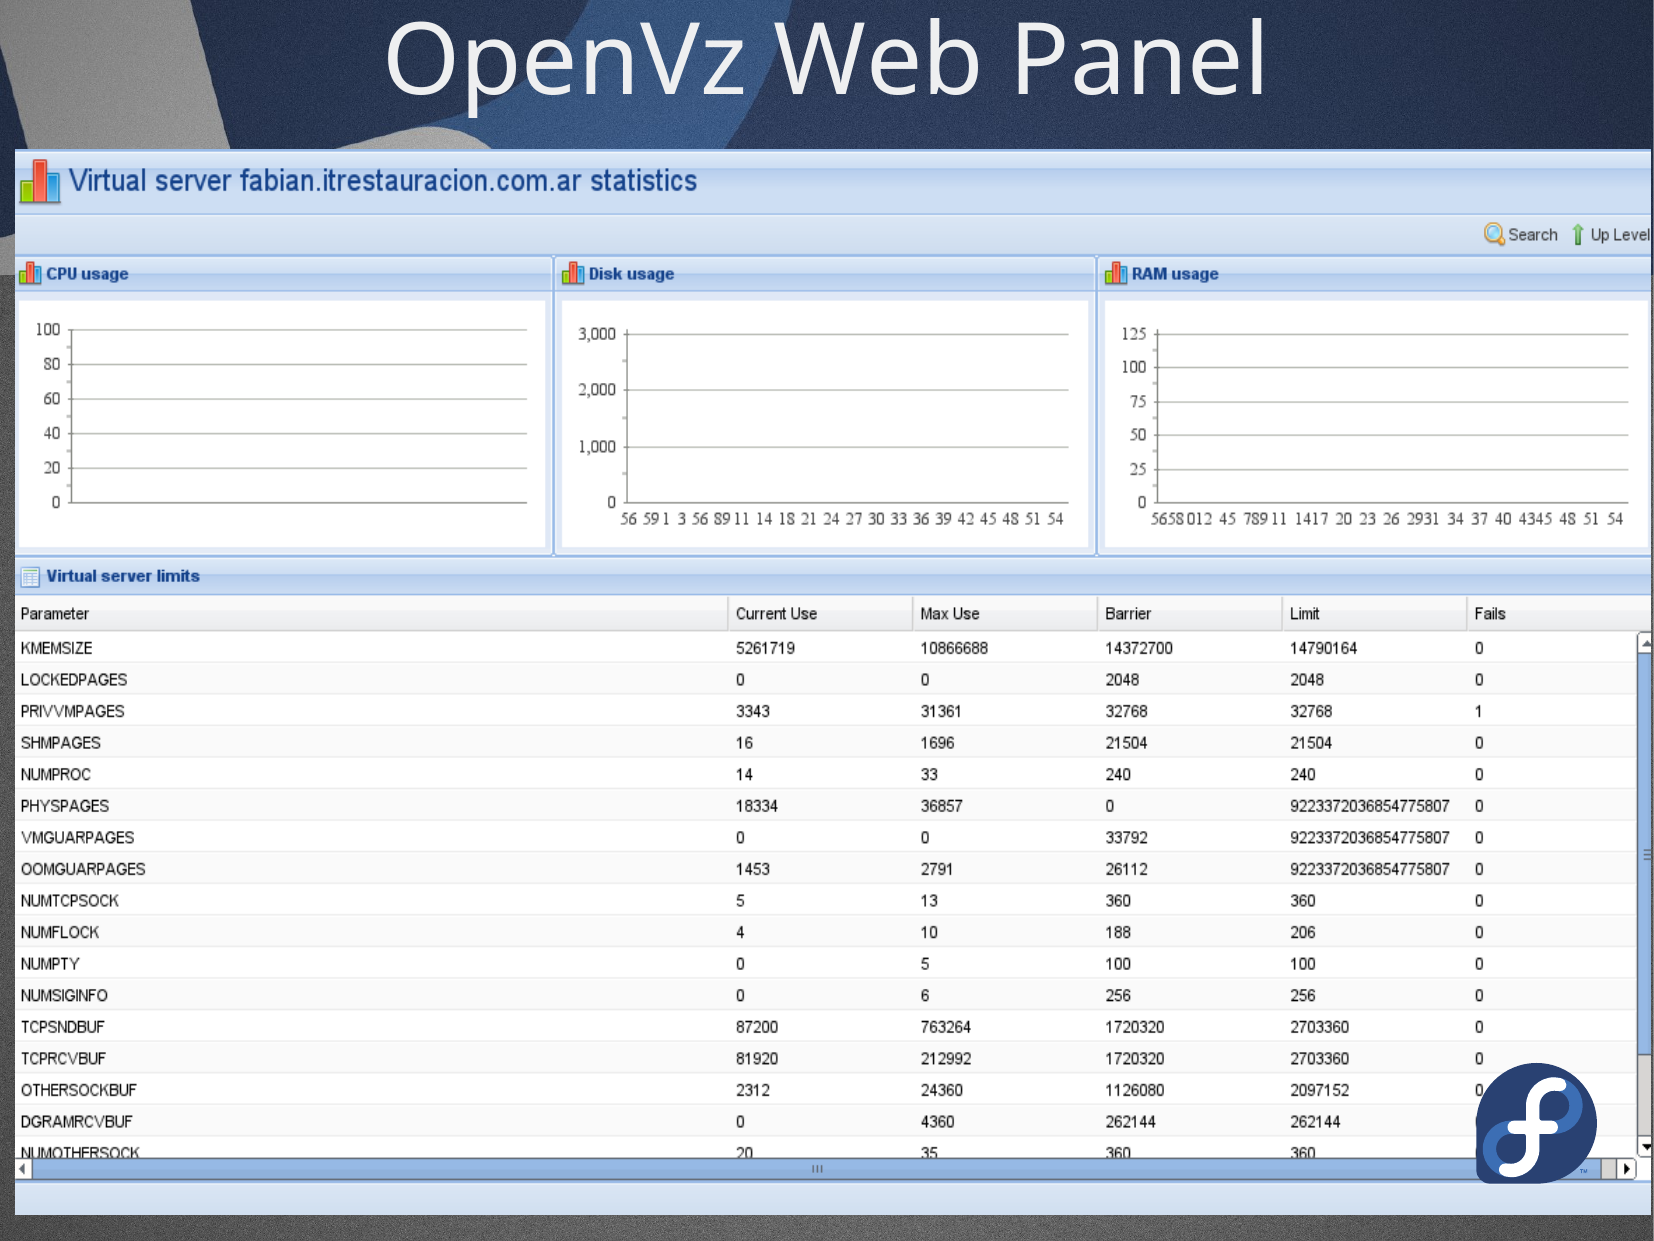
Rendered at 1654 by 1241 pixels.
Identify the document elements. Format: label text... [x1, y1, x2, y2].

text_box OpenVz Web Panel [88, 0, 1565, 149]
picture [0, 0, 1654, 1241]
